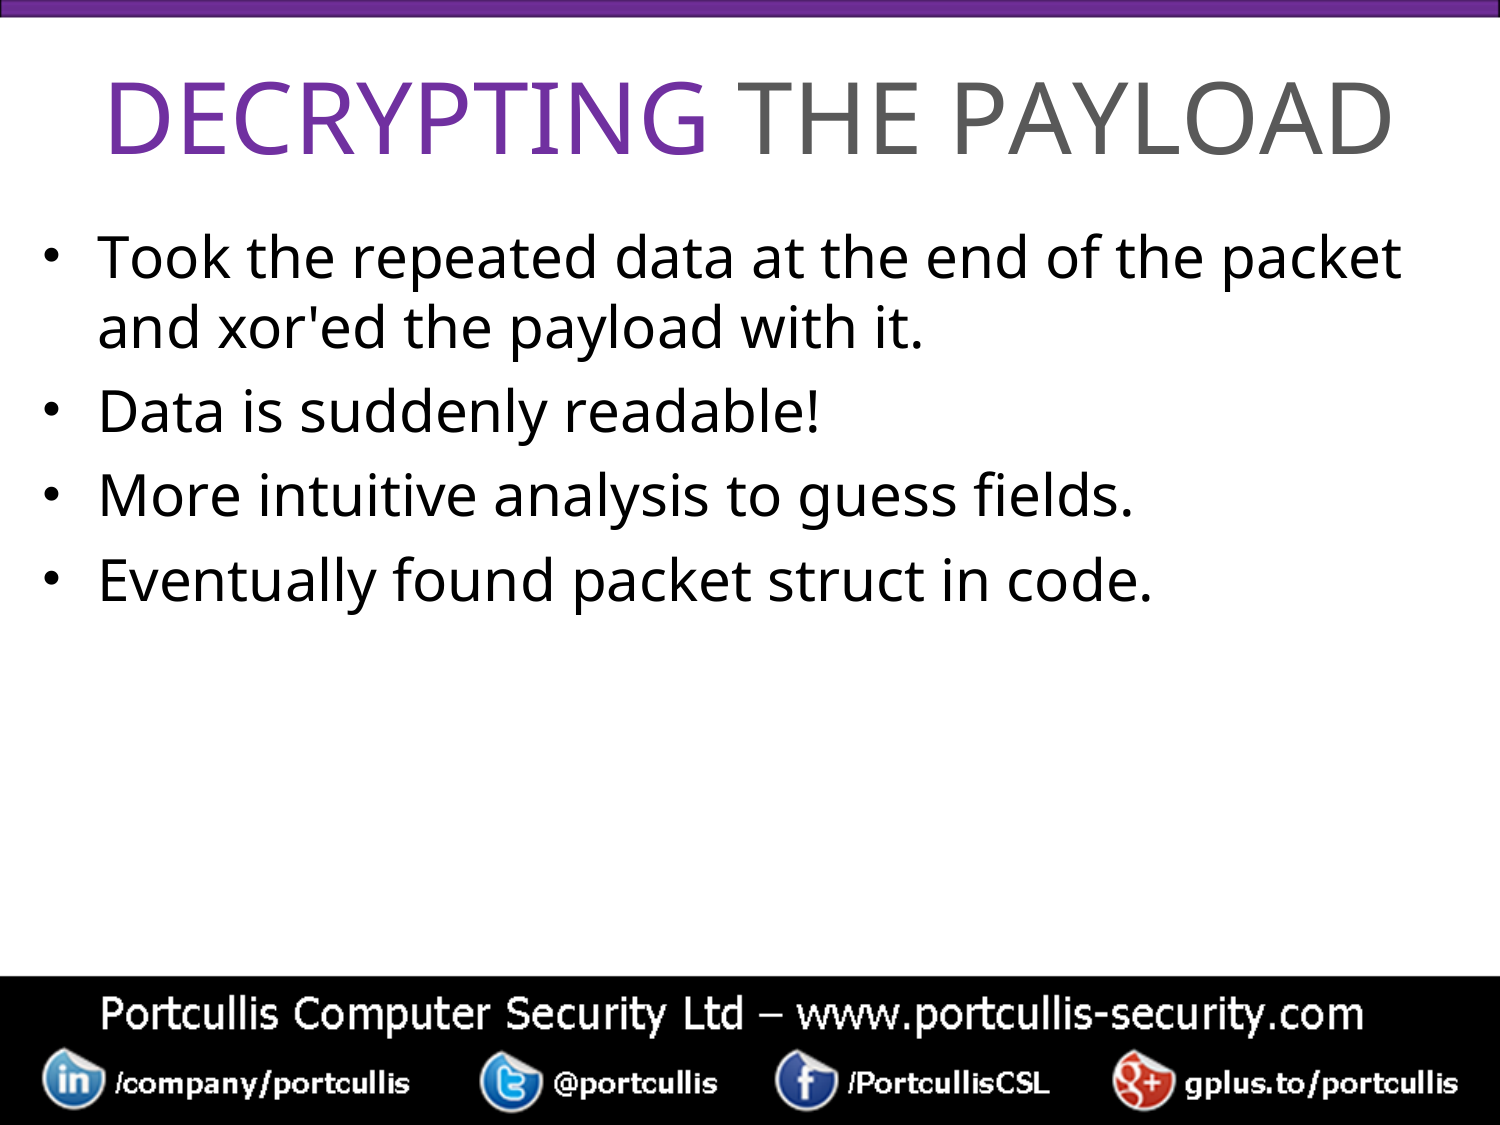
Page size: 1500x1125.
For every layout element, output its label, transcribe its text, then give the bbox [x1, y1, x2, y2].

list Took the repeated data at the end of the packet and xor'ed the payload with it. Data is suddenly readable! More intuitive analysis to guess fields. Eventually found packet struct in code. [41, 219, 1428, 965]
picture [0, 0, 1500, 42]
picture [0, 202, 1500, 1125]
title DECRYPTING THE PAYLOAD [0, 42, 1500, 202]
